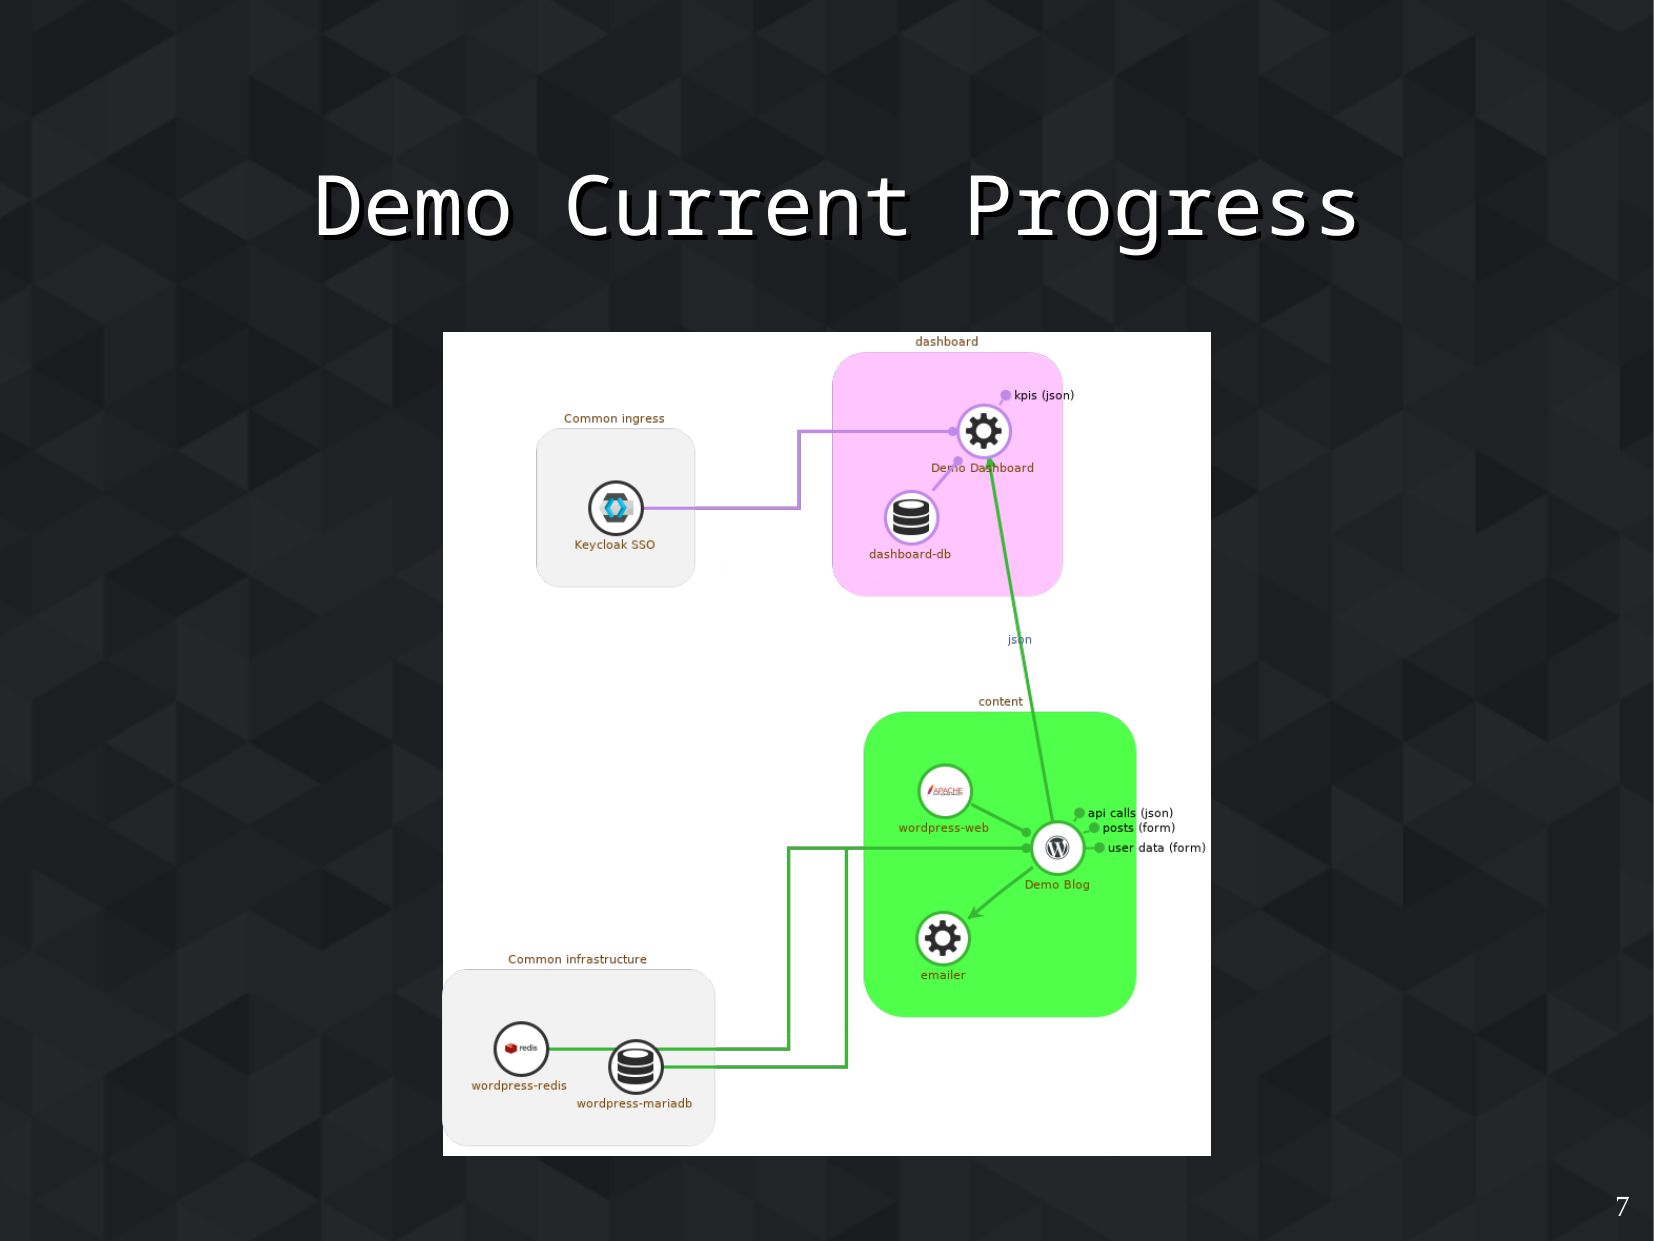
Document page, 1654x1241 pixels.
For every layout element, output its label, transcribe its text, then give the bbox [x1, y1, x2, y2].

picture [0, 0, 1654, 1241]
title Demo Current Progress [94, 100, 1583, 308]
